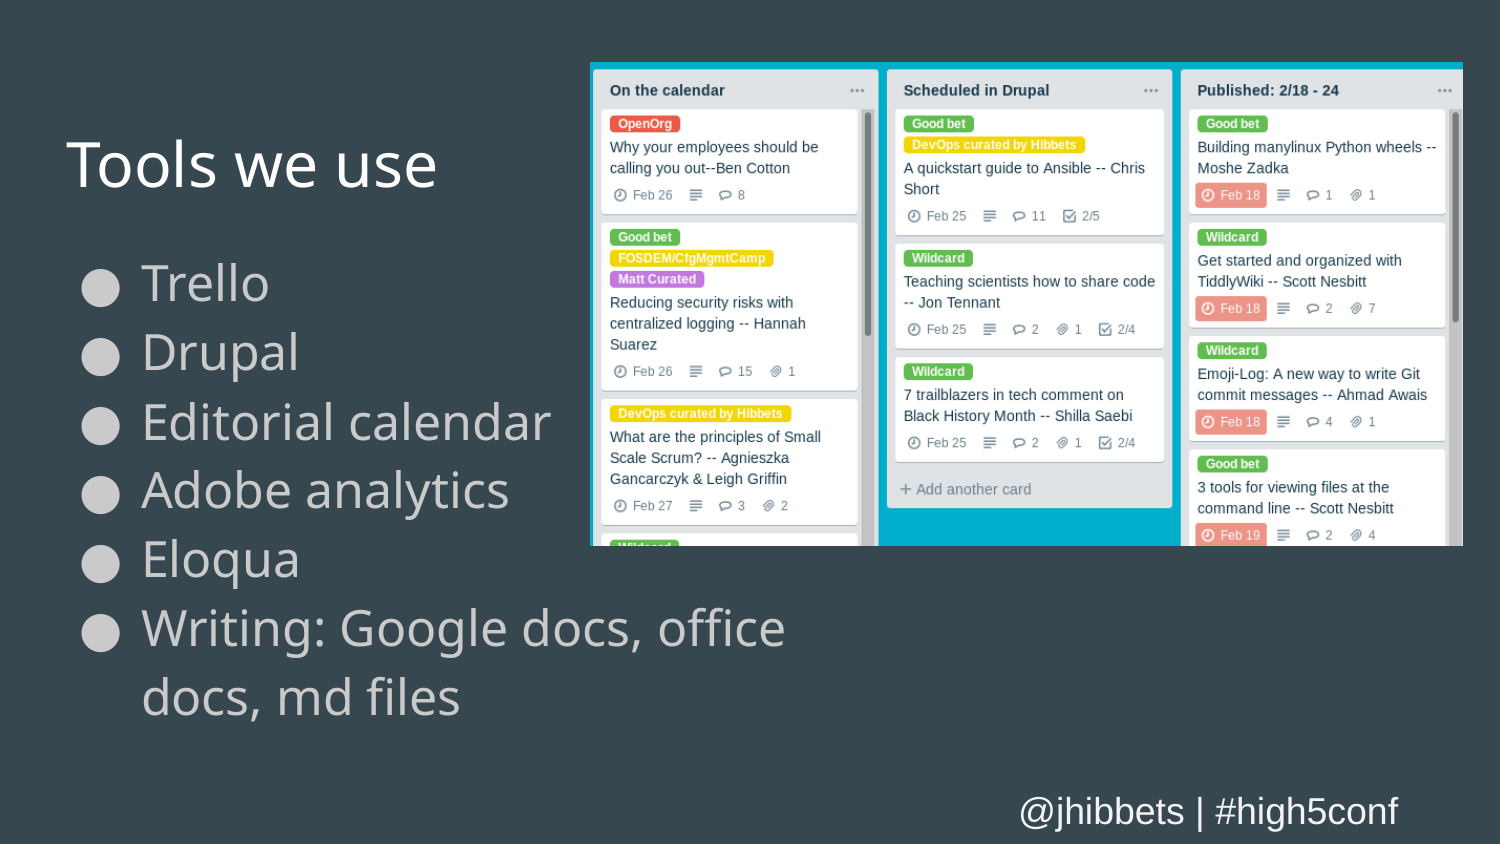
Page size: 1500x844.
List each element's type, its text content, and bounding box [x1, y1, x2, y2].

title Tools we use [51, 91, 512, 216]
list Trello Drupal Editorial calendar Adobe analytics Eloqua Writing: Google docs, office docs, md files [51, 227, 904, 750]
picture [590, 62, 1463, 546]
